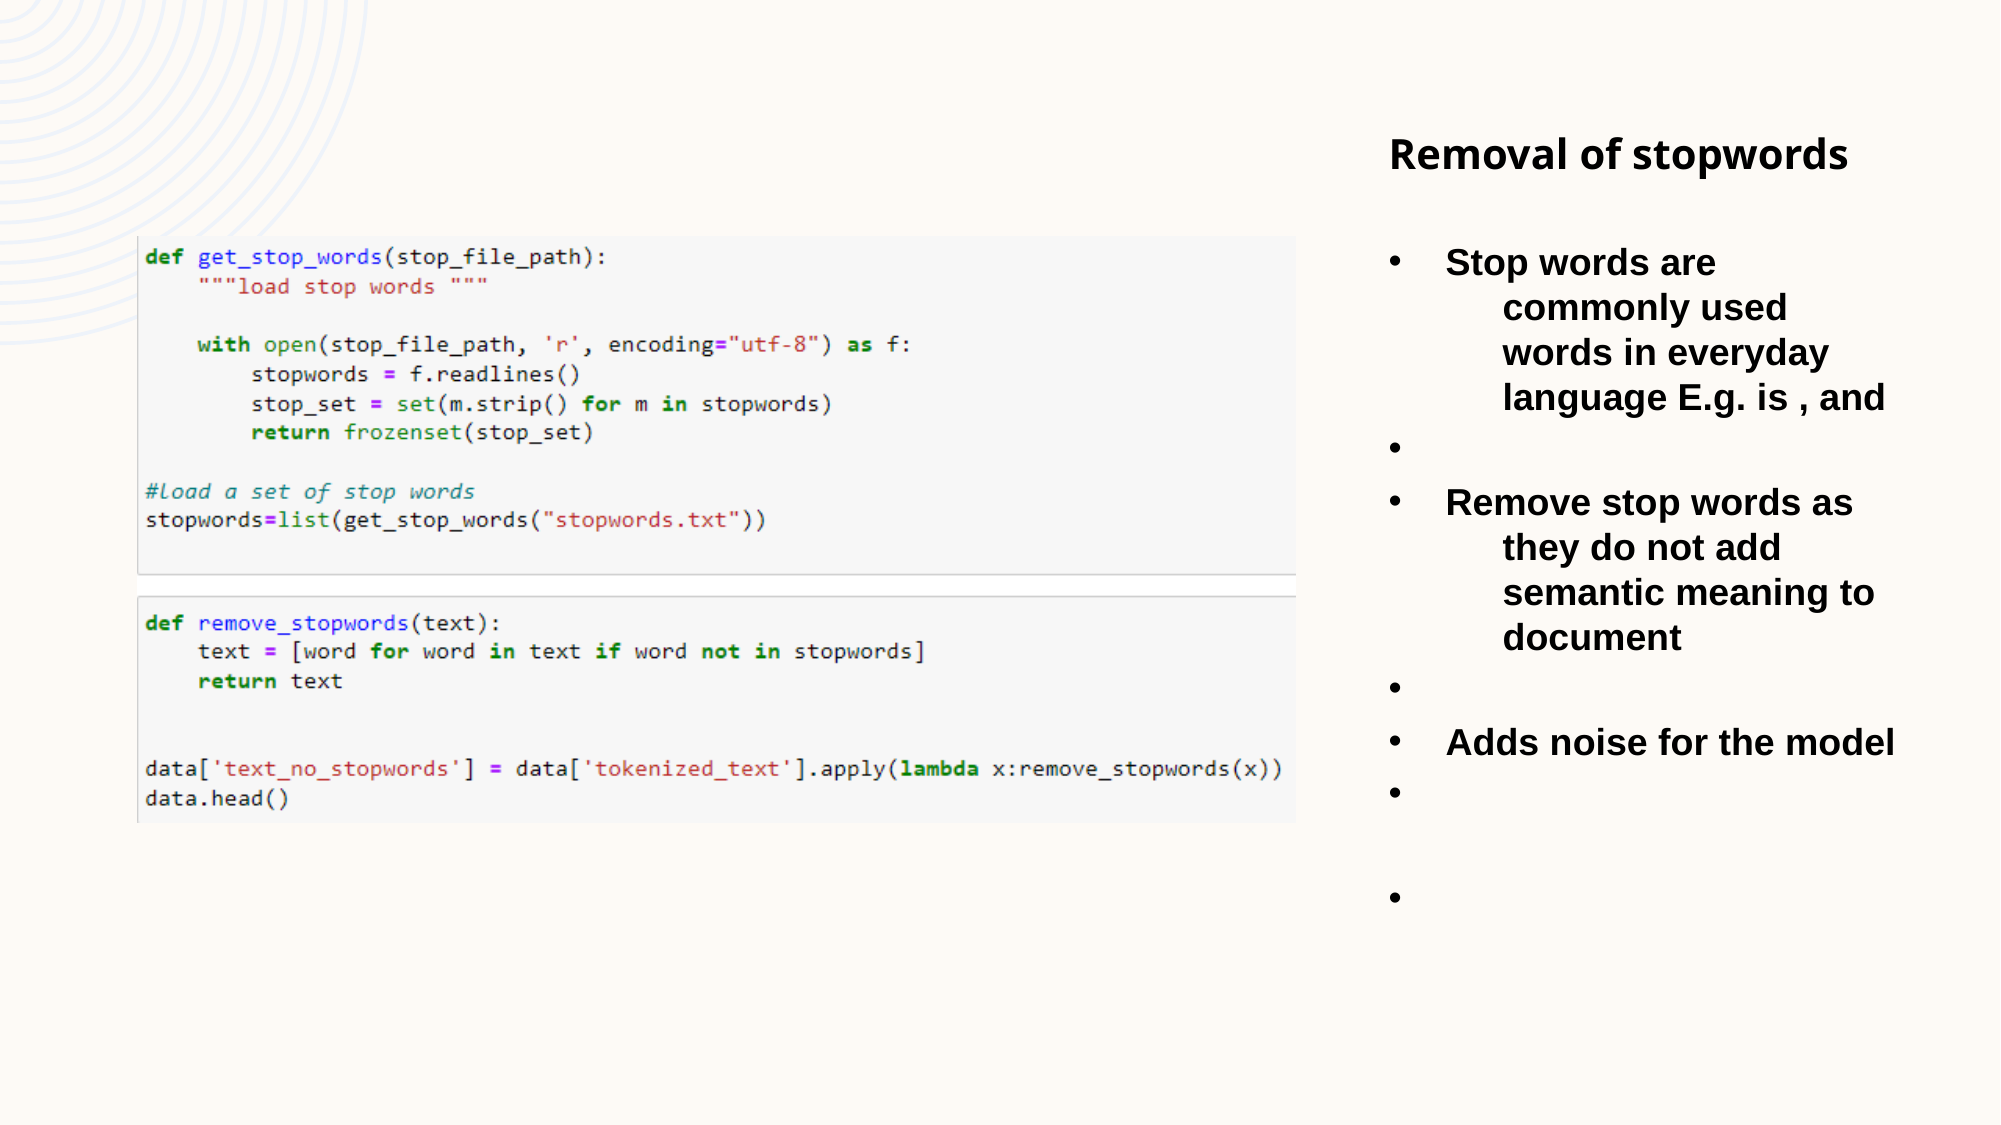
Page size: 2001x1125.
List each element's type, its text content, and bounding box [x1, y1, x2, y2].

list Removal of stopwords Stop words are commonly used words in everyday language E.g. is , and Remove stop words as they do not add semantic meaning to document Adds noise for the model [1373, 120, 1921, 1033]
picture [137, 237, 1296, 824]
